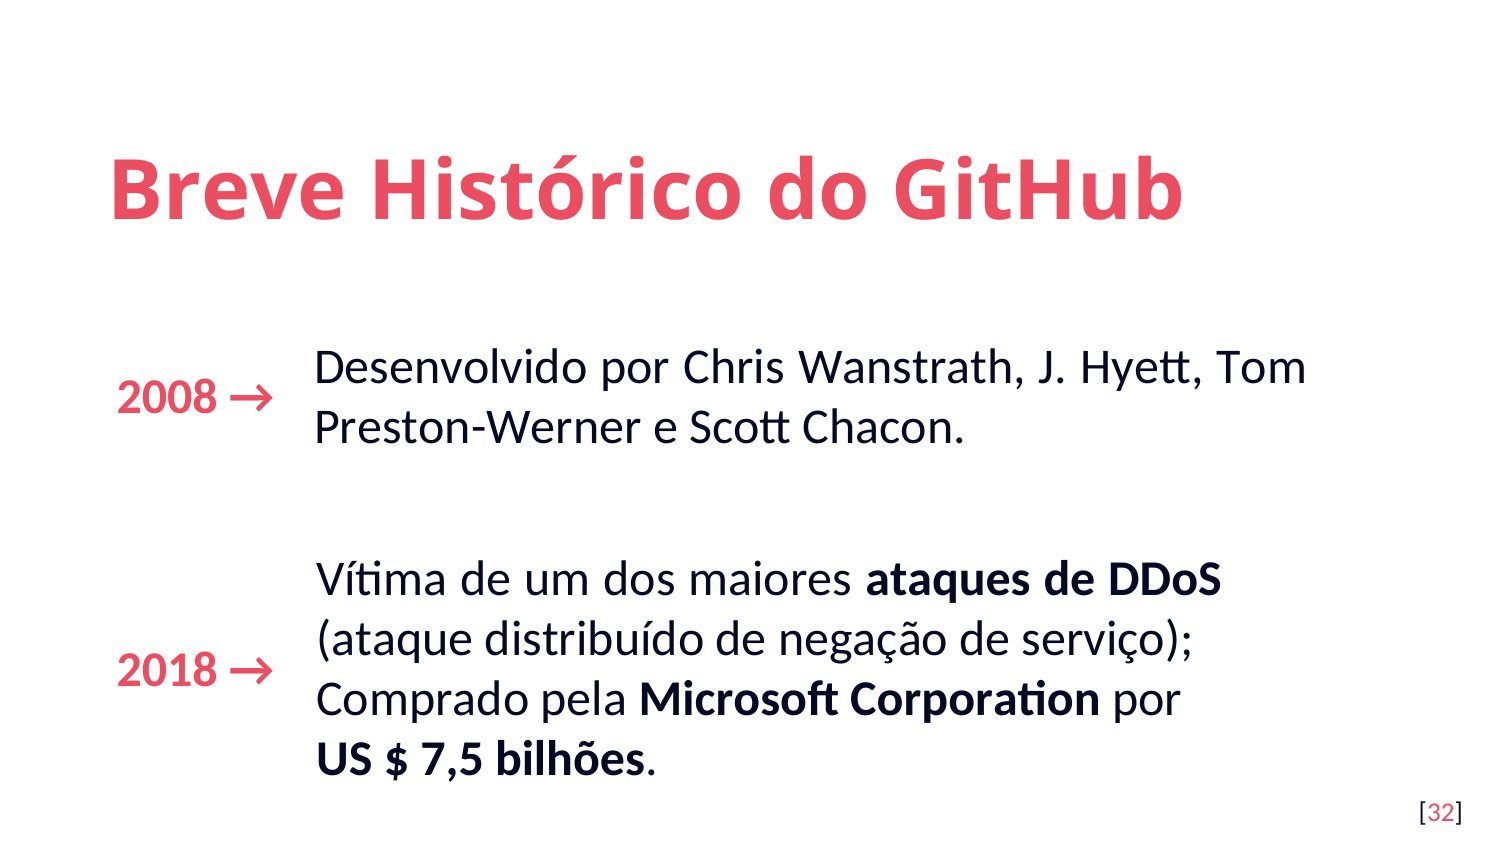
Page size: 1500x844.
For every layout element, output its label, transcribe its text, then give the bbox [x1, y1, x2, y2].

text_box 2008 → [101, 356, 291, 432]
text_box Desenvolvido por Chris Wanstrath, J. Hyett, Tom Preston-Werner e Scott Chacon. [299, 325, 1383, 463]
text_box 2018 → [101, 629, 291, 705]
text_box Vítima de um dos maiores ataques de DDoS (ataque distribuído de negação de serviço); Comprado pela Microsoft Corporation por US $ 7,5 bilhões. [301, 538, 1385, 796]
slide_number [32] [1403, 779, 1494, 844]
text_box Breve Histórico do GitHub [92, 106, 1346, 245]
